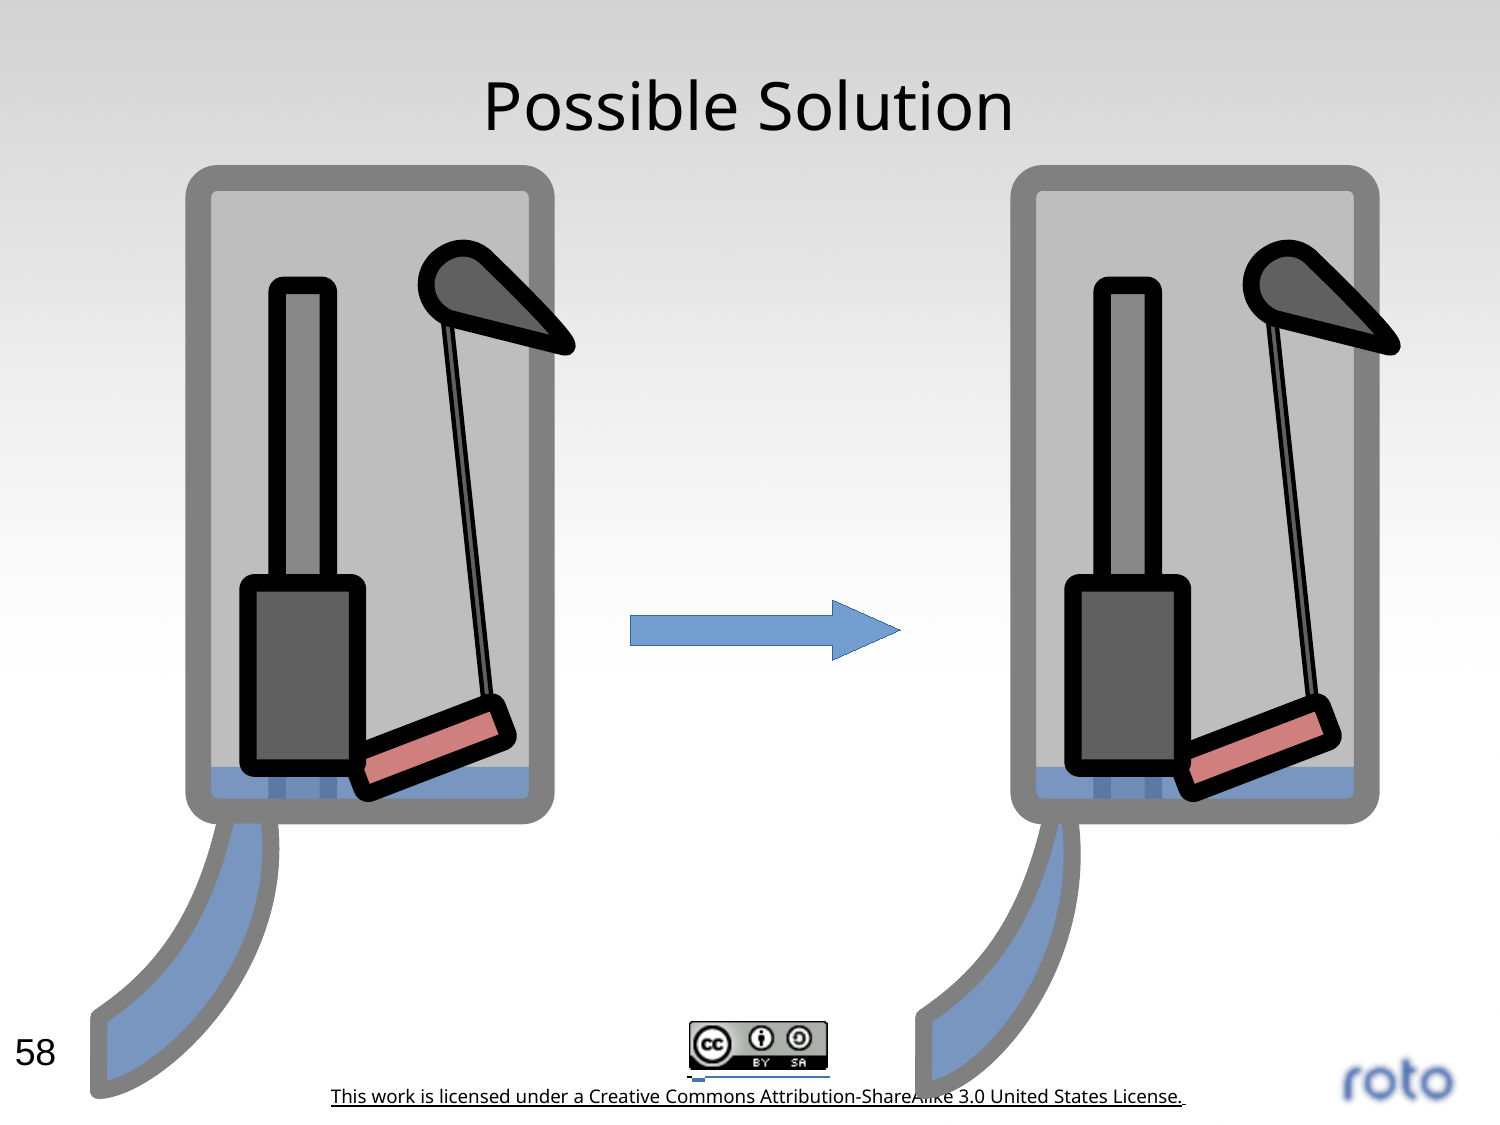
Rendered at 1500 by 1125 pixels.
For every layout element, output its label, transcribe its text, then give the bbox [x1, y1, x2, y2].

picture [0, 0, 1500, 1125]
title Possible Solution [112, 49, 1388, 238]
text_box [630, 600, 901, 661]
